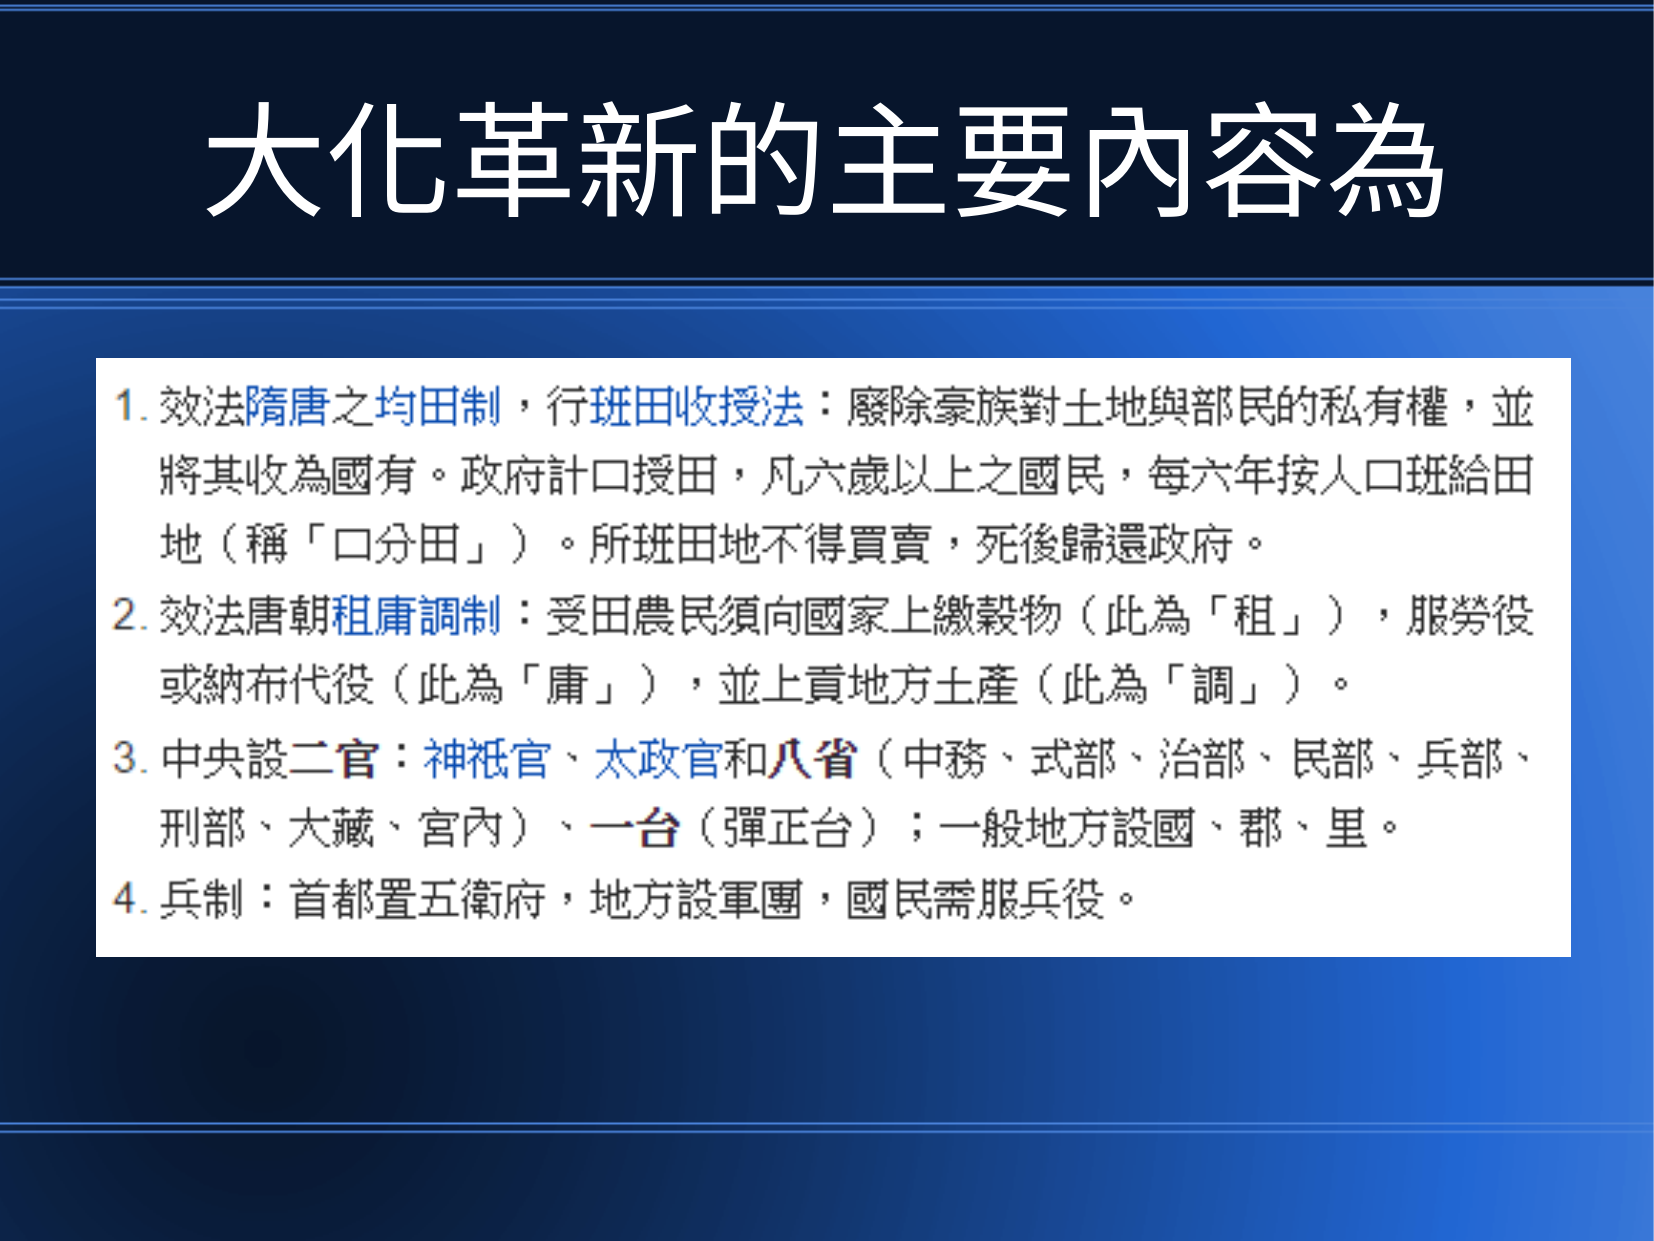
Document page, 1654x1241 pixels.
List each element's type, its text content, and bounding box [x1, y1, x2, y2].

picture [0, 0, 1654, 1241]
title 大化革新的主要內容為 [82, 49, 1571, 257]
